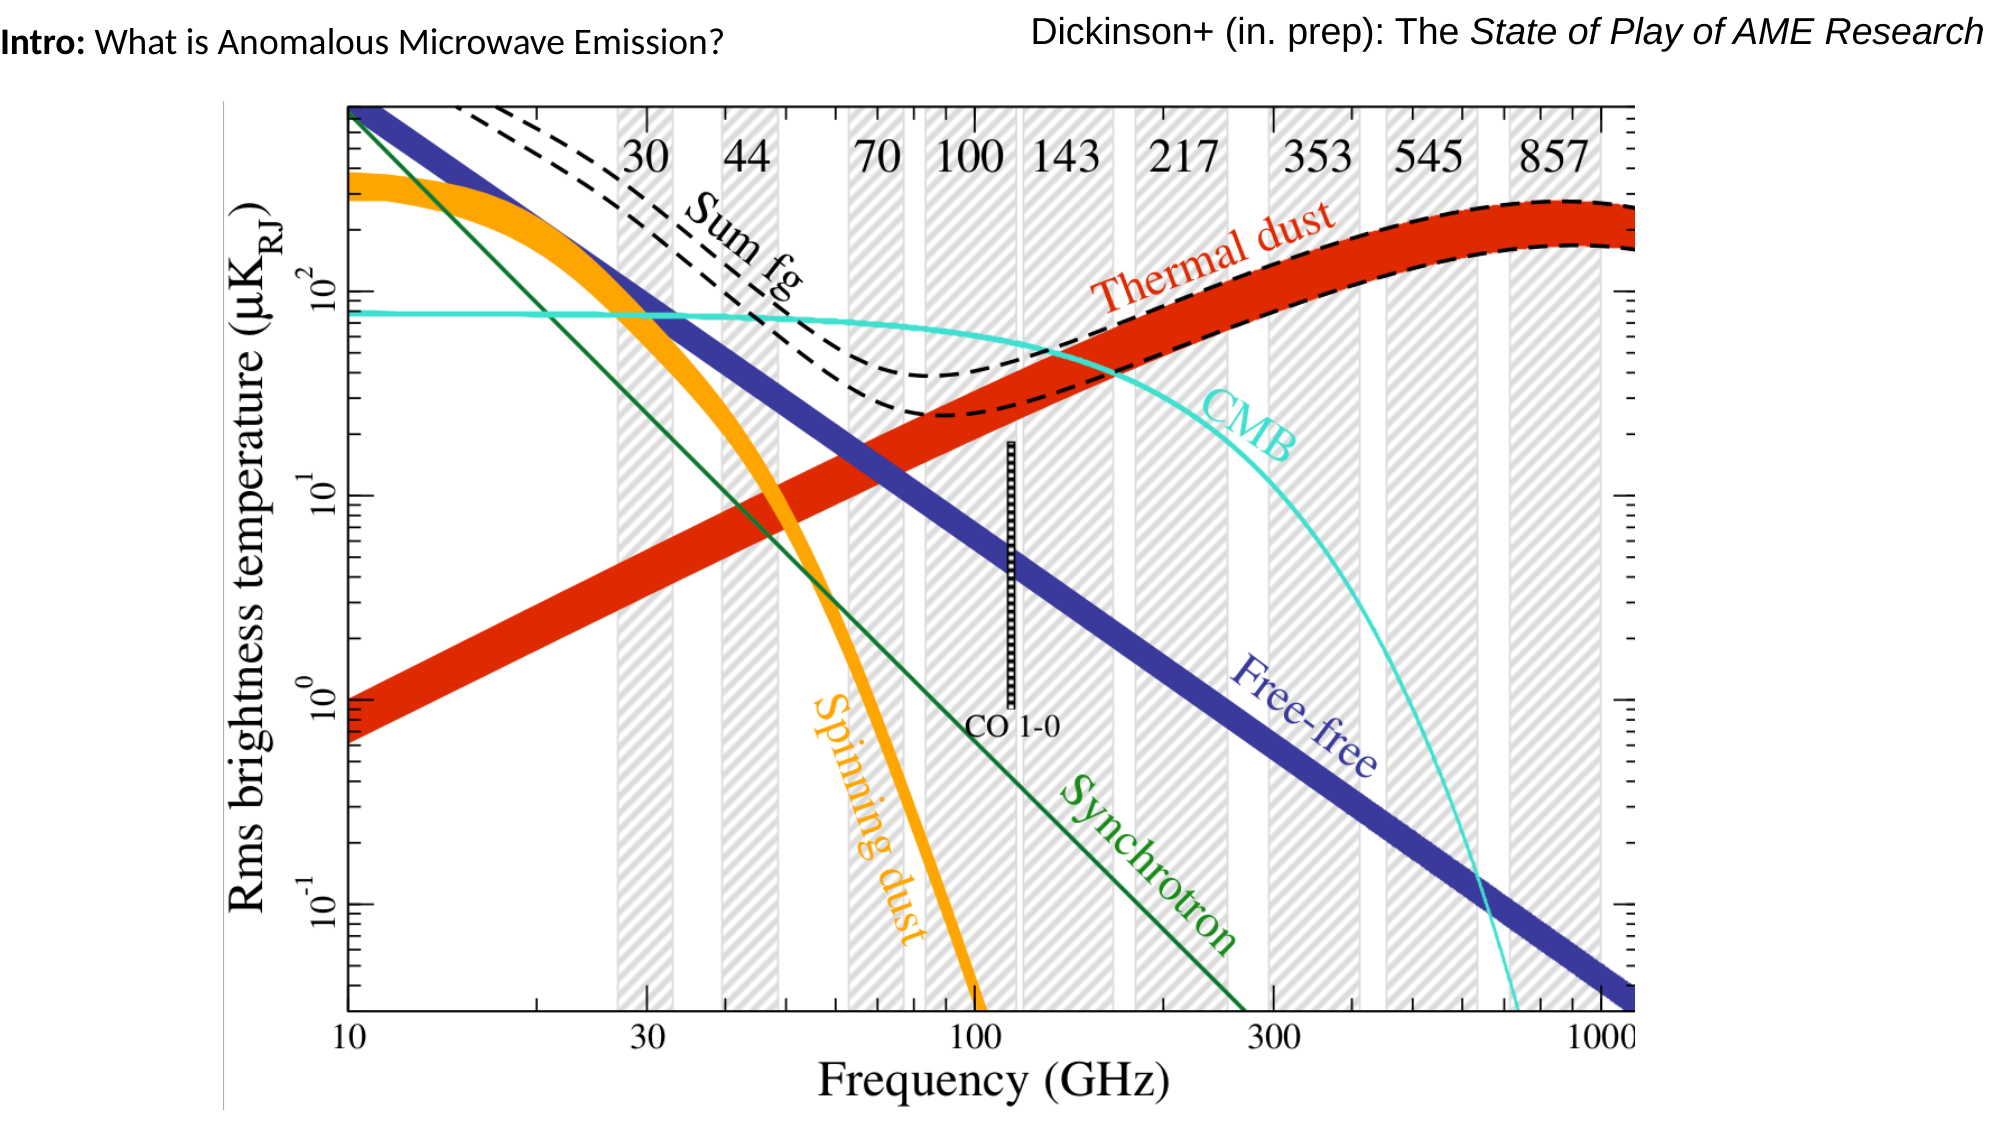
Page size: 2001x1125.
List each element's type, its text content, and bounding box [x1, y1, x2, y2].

picture [223, 101, 1636, 1111]
text_box Dickinson+ (in. prep): The State of Play of AME Research [1015, 3, 2000, 61]
title Intro: What is Anomalous Microwave Emission? [0, 0, 1711, 91]
